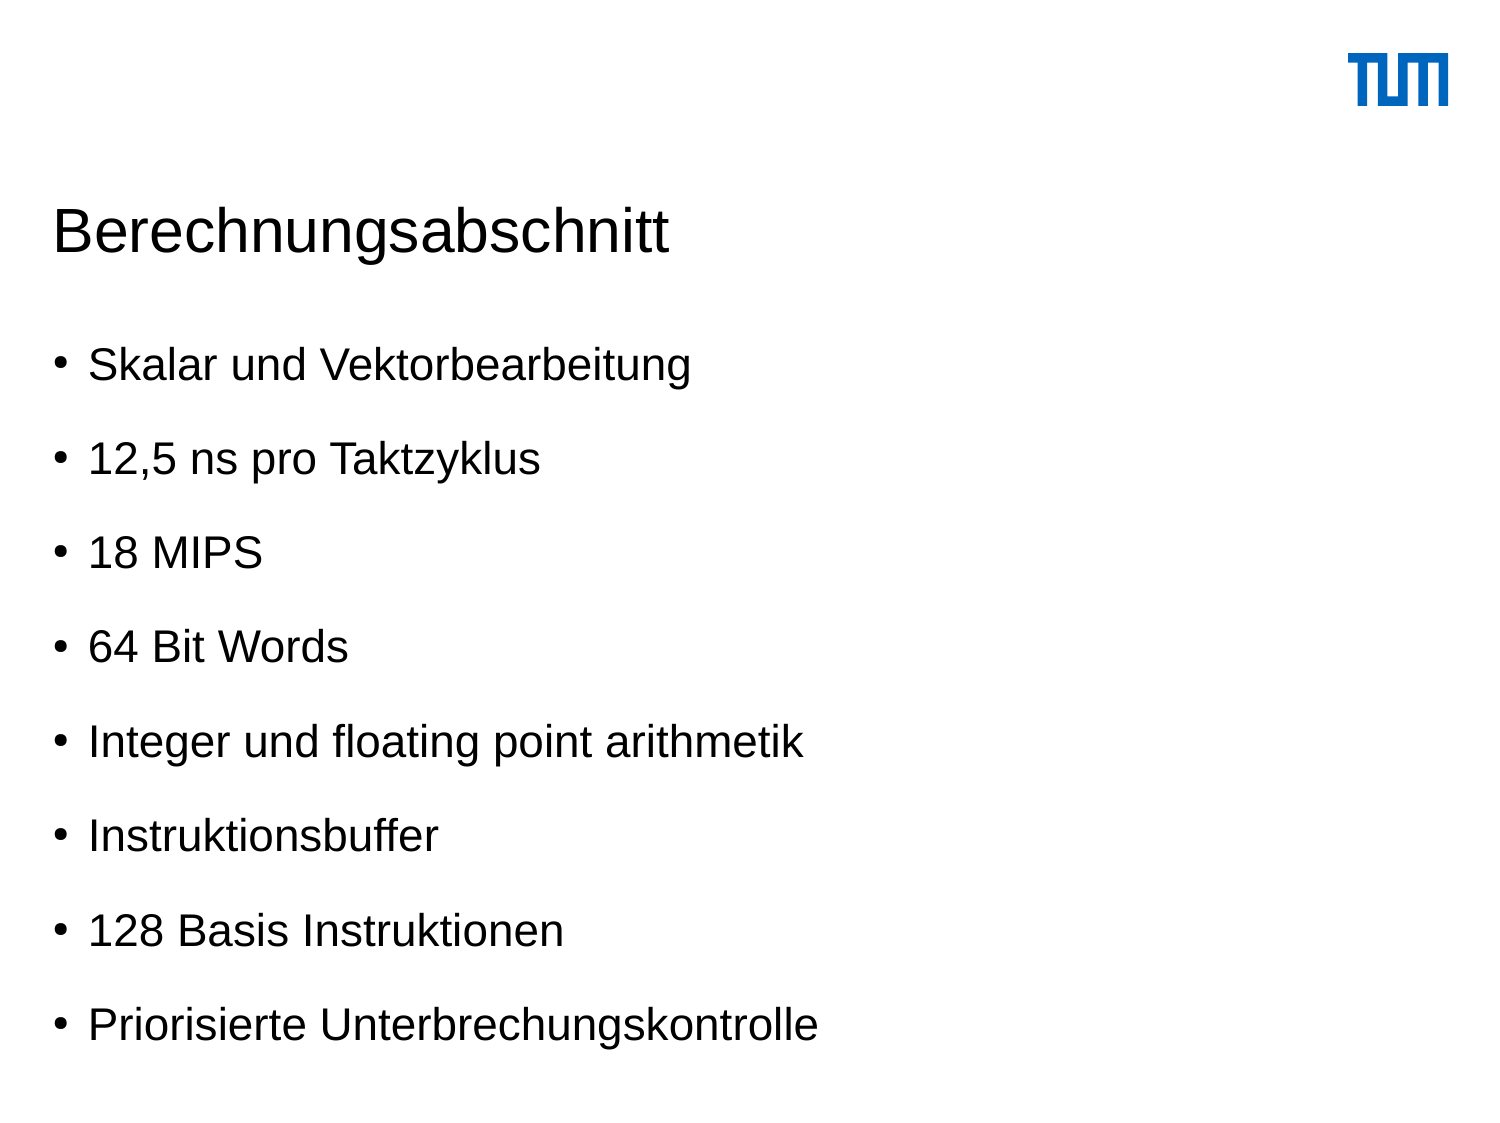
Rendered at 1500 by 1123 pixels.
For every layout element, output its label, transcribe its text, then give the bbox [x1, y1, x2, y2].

title Berechnungsabschnitt [52, 199, 1453, 262]
list Skalar und Vektorbearbeitung 12,5 ns pro Taktzyklus 18 MIPS 64 Bit Words Integer und floating point arithmetik Instruktionsbuffer 128 Basis Instruktionen Priorisierte Unterbrechungskontrolle [52, 330, 1453, 1105]
